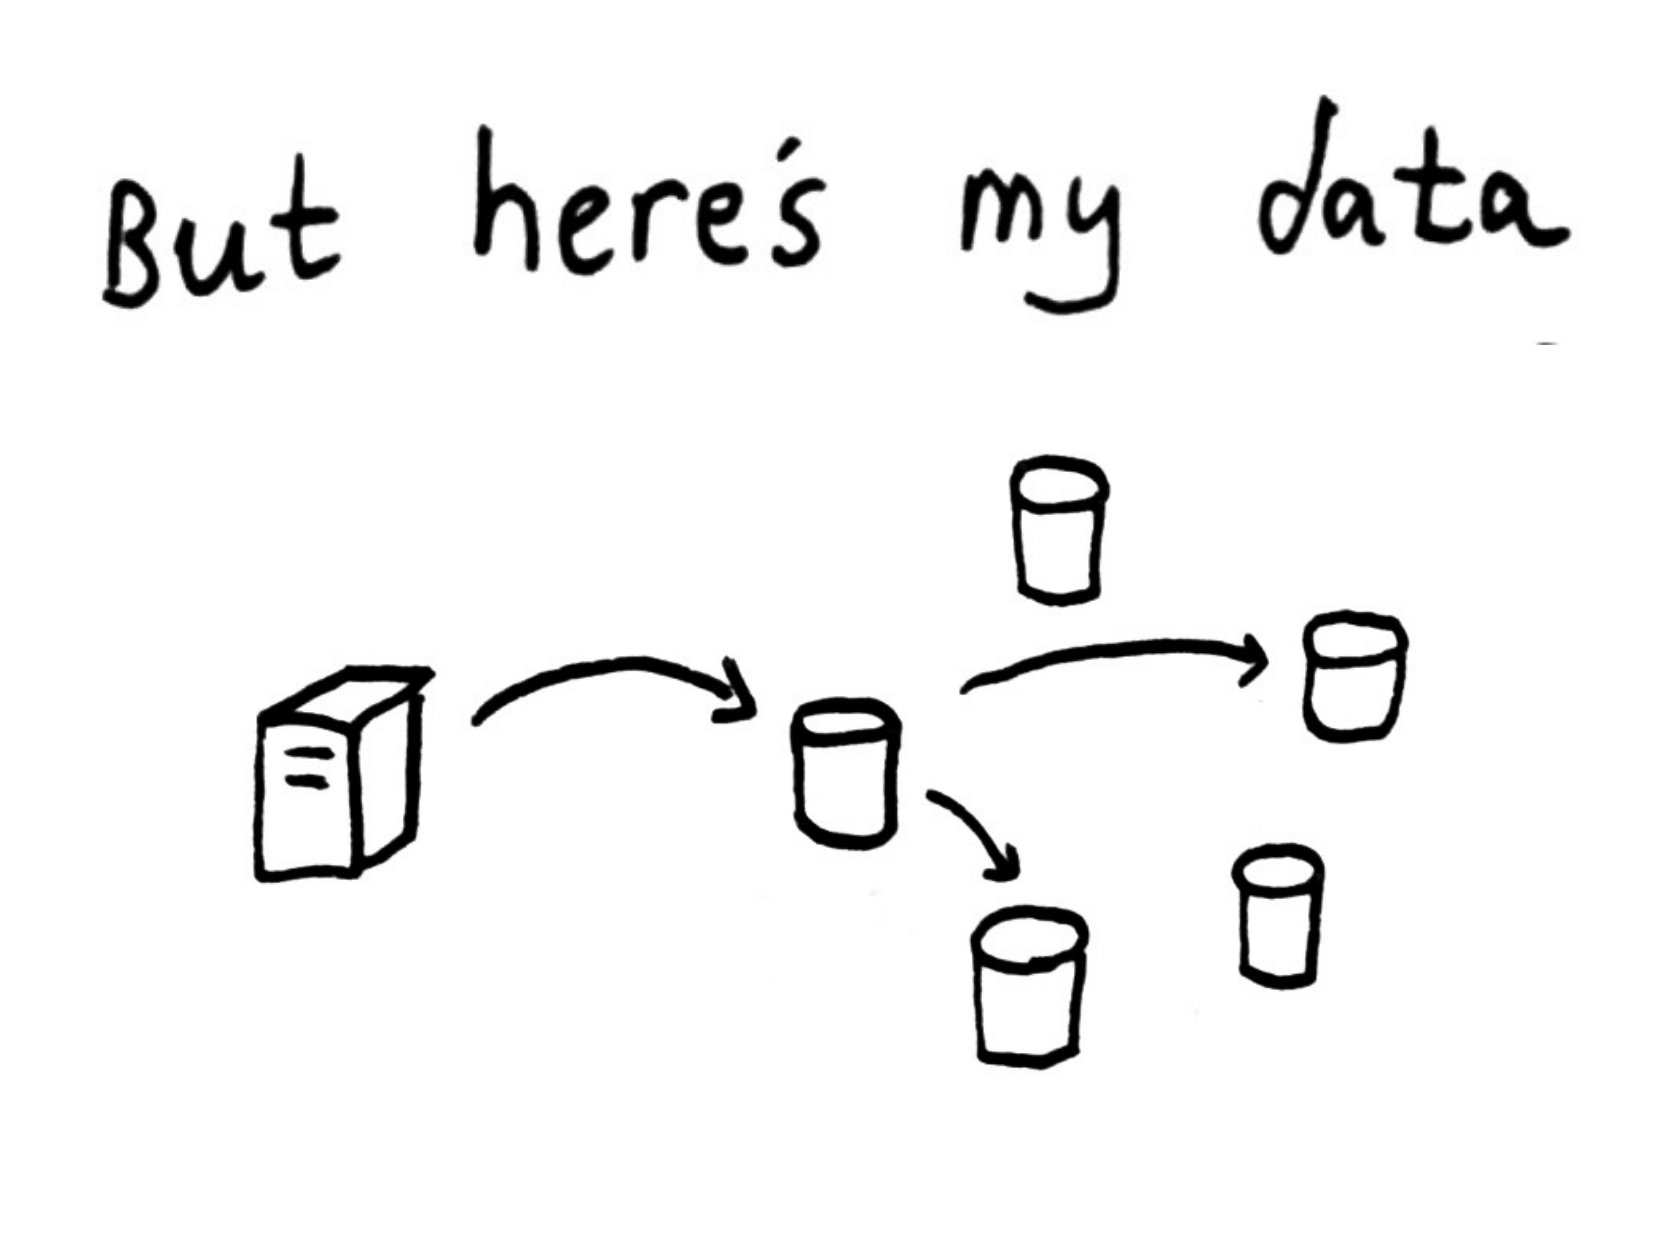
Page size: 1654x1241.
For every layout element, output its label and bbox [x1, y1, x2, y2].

picture [206, 413, 1516, 1146]
picture [30, 89, 1622, 345]
